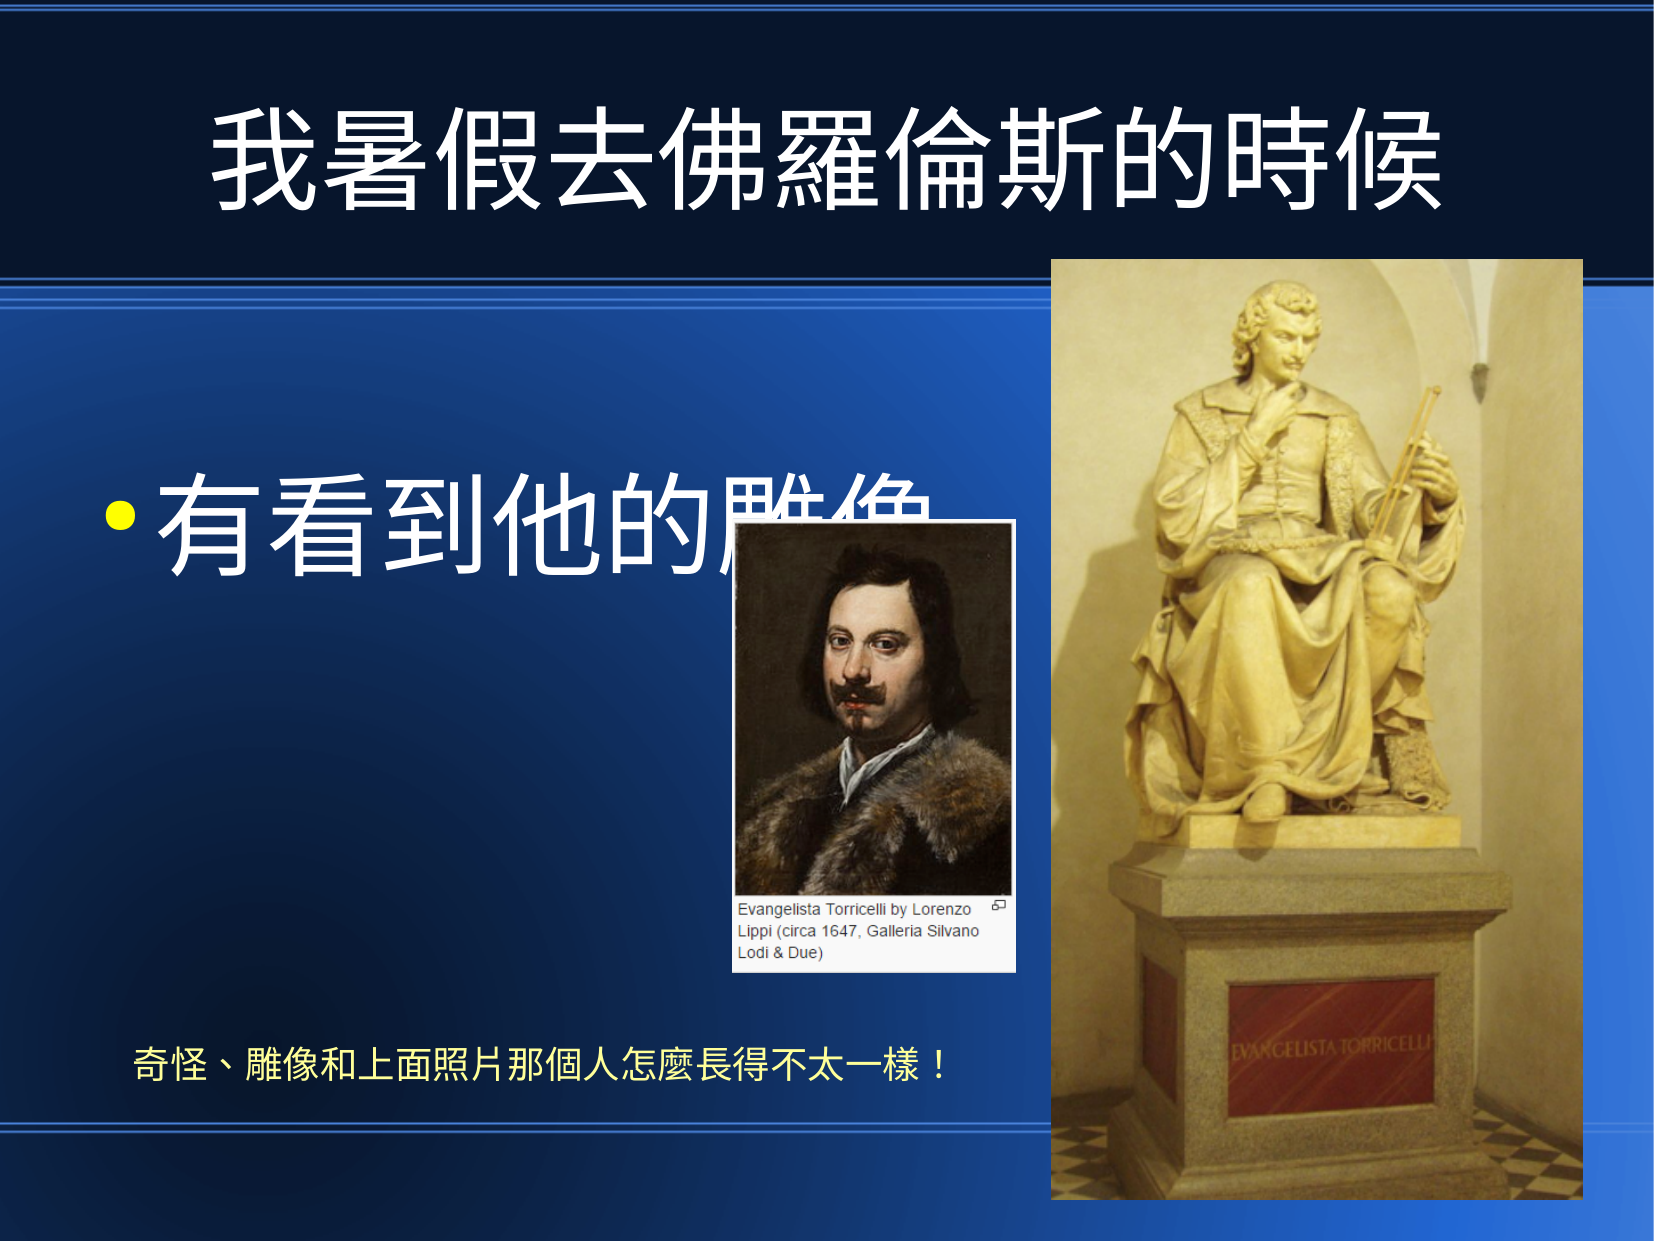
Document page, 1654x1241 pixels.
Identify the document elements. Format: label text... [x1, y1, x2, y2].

list 有看到他的雕像 [82, 355, 1571, 1241]
title 我暑假去佛羅倫斯的時候 [82, 49, 1571, 257]
picture [732, 519, 1016, 973]
picture [0, 0, 1654, 1241]
text_box 奇怪、雕像和上面照片那個人怎麼長得不太一樣！ [118, 1027, 1028, 1090]
